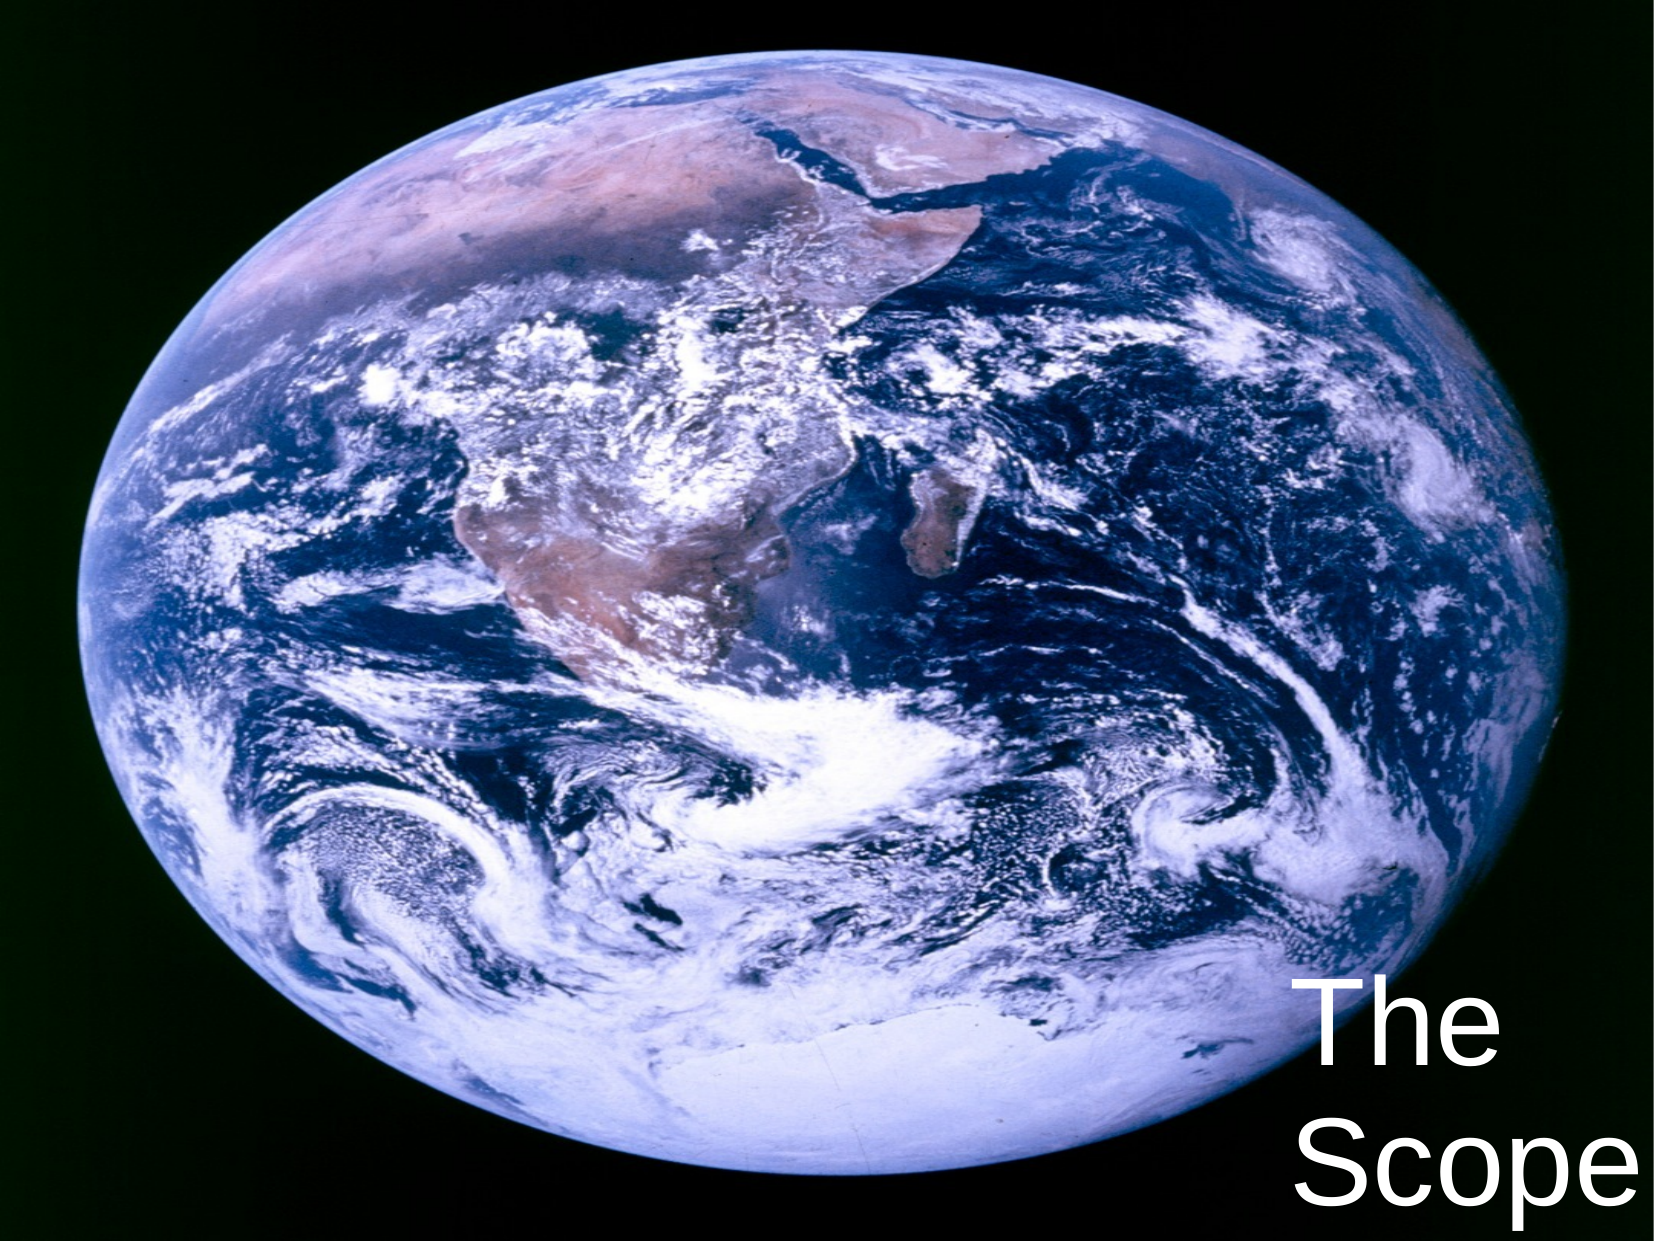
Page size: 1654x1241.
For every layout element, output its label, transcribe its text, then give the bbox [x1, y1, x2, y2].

picture [0, 0, 1654, 1241]
text_box The Scope [1275, 945, 1654, 1240]
